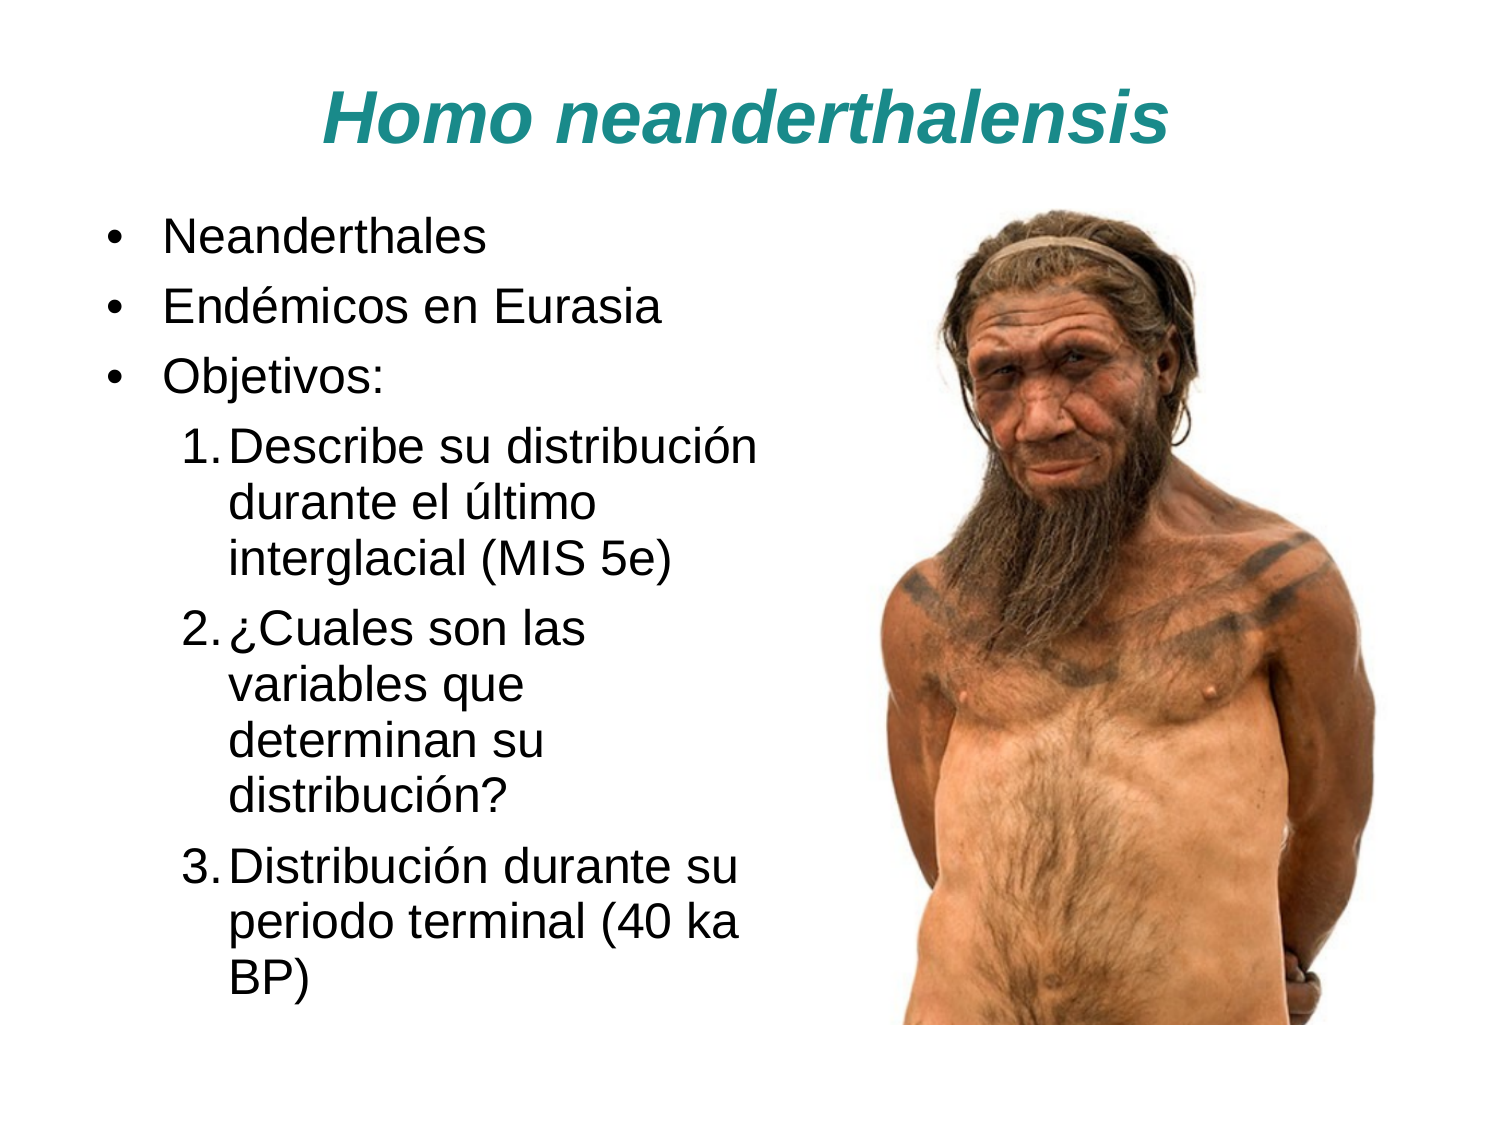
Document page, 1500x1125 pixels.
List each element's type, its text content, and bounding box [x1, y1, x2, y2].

list Neanderthales Endémicos en Eurasia Objetivos: Describe su distribución durante el último interglacial (MIS 5e) ¿Cuales son las variables que determinan su distribución? Distribución durante su periodo terminal (40 ka BP) [91, 200, 779, 954]
picture [801, 208, 1395, 1025]
title Homo neanderthalensis [28, 46, 1466, 188]
